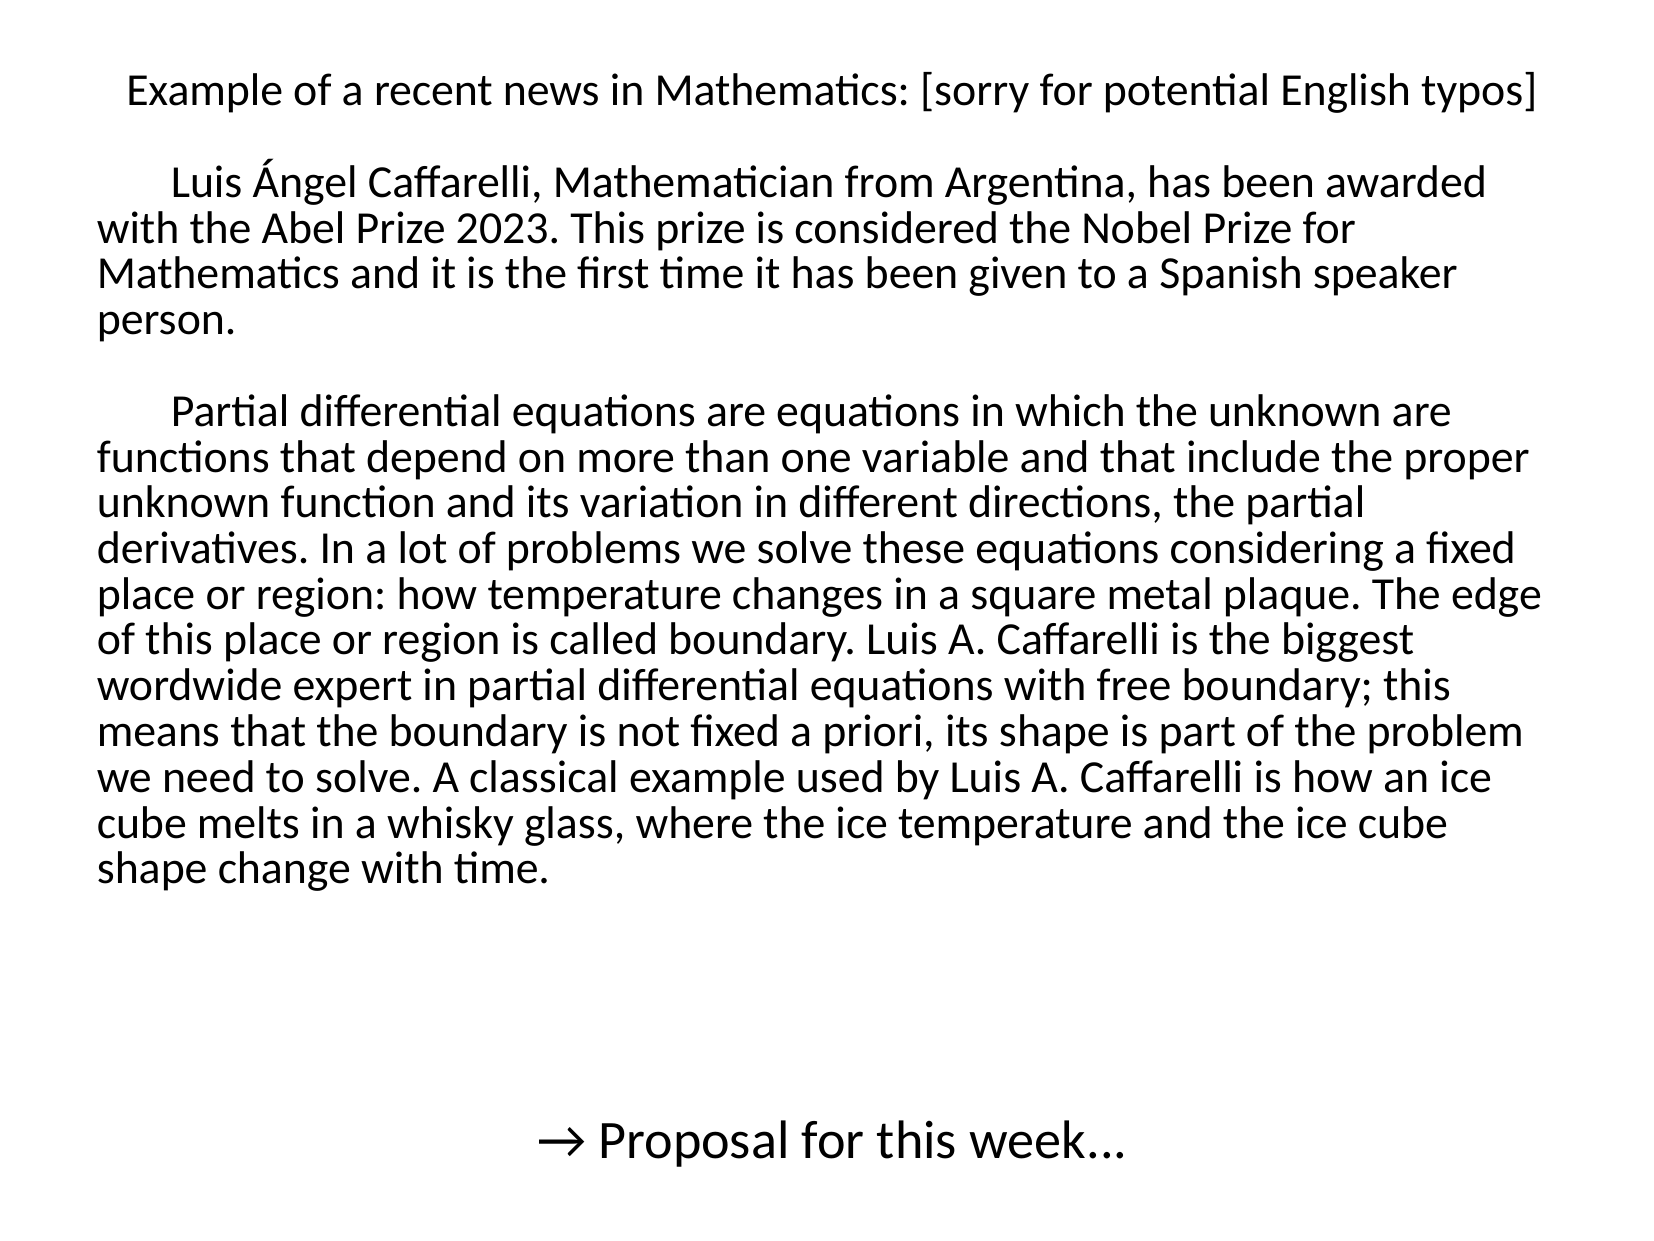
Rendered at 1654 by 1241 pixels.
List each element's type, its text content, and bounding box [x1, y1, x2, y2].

text_box → Proposal for this week... [295, 1110, 1371, 1199]
text_box Example of a recent news in Mathematics: [sorry for potential English typos] Luis Ángel Caffarelli, Mathematician from Argentina, has been awarded with the Abel Prize 2023. This prize is considered the Nobel Prize for Mathematics and it is the first time it has been given to a Spanish speaker person. Partial differential equations are equations in which the unknown are functions that depend on more than one variable and that include the proper unknown function and its variation in different directions, the partial derivatives. In a lot of problems we solve these equations considering a fixed place or region: how temperature changes in a square metal plaque. The edge of this place or region is called boundary. Luis A. Caffarelli is the biggest wordwide expert in partial differential equations with free boundary; this means that the boundary is not fixed a priori, its shape is part of the problem we need to solve. A classical example used by Luis A. Caffarelli is how an ice cube melts in a whisky glass, where the ice temperature and the ice cube shape change with time. [82, 64, 1583, 1083]
